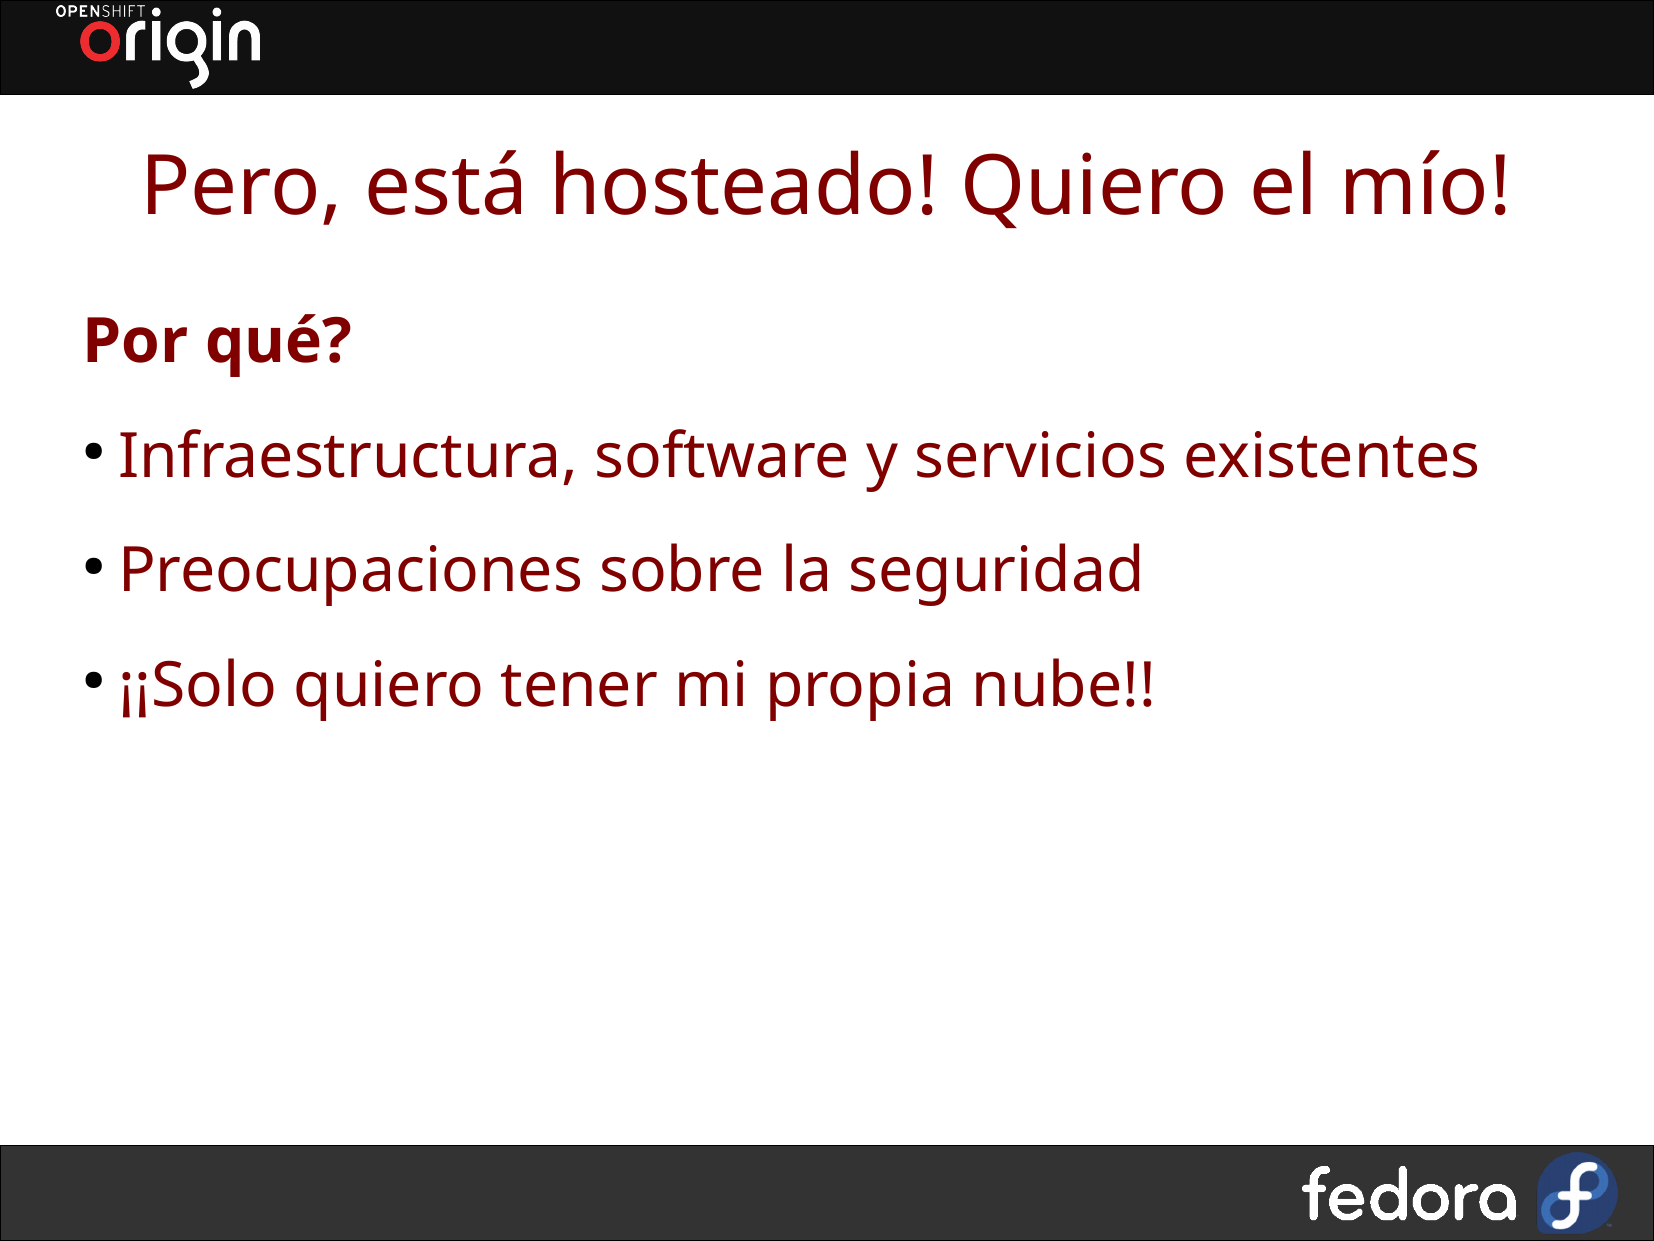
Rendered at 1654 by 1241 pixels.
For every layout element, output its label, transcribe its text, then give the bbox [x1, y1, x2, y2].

subtitle Por qué? Infraestructura, software y servicios existentes Preocupaciones sobre la seguridad ¡¡Solo quiero tener mi propia nube!! [82, 296, 1571, 1099]
title Pero, está hosteado! Quiero el mío! [82, 78, 1571, 287]
picture [56, 5, 260, 89]
picture [1299, 1151, 1619, 1235]
